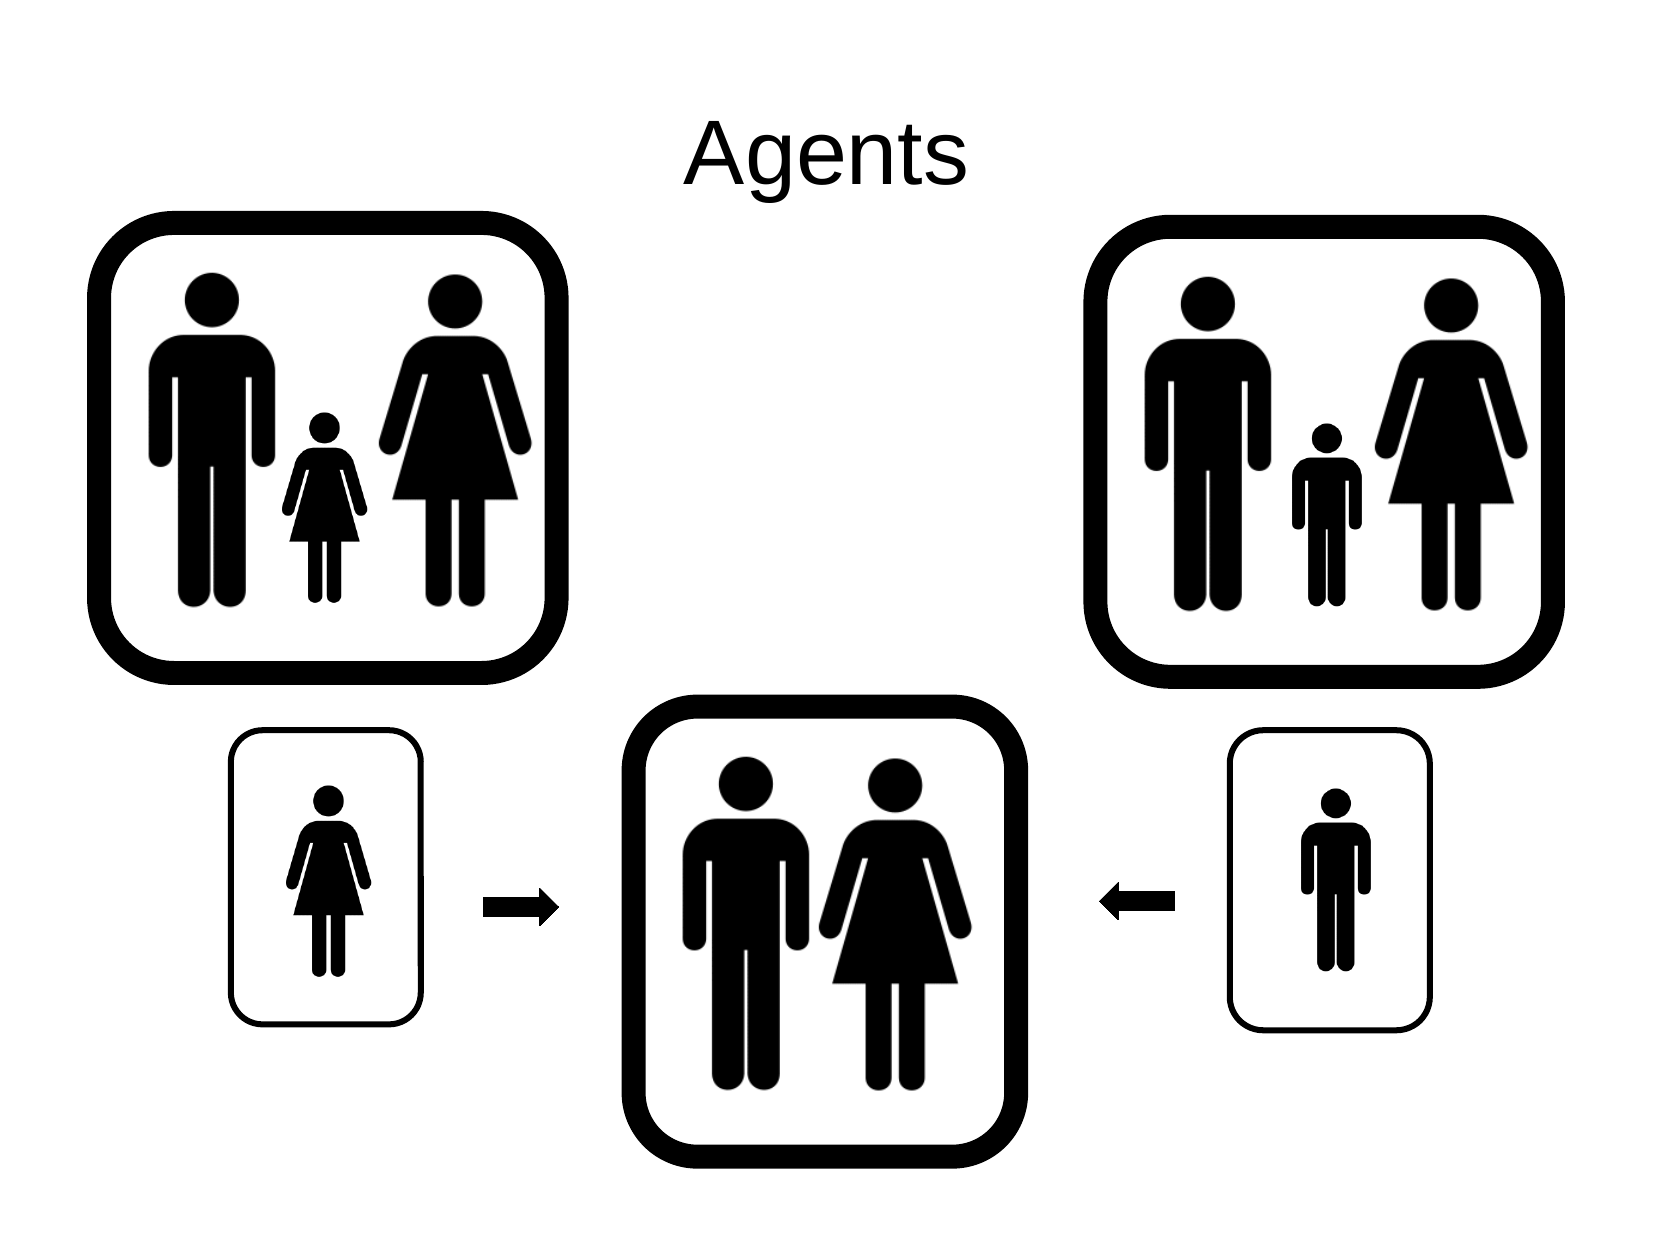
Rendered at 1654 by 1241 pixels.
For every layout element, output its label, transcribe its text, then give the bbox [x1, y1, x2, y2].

picture [144, 267, 370, 611]
text_box [230, 730, 421, 1025]
text_box [633, 706, 1017, 1157]
text_box [1095, 226, 1553, 677]
picture [282, 783, 374, 978]
text_box [1099, 882, 1175, 920]
text_box [483, 888, 559, 926]
picture [1298, 785, 1373, 973]
text_box [99, 222, 557, 673]
picture [1369, 275, 1533, 613]
text_box [1229, 730, 1430, 1031]
picture [1140, 271, 1276, 615]
picture [678, 751, 977, 1094]
picture [1289, 420, 1364, 608]
title Agents [82, 49, 1571, 257]
picture [373, 271, 537, 609]
